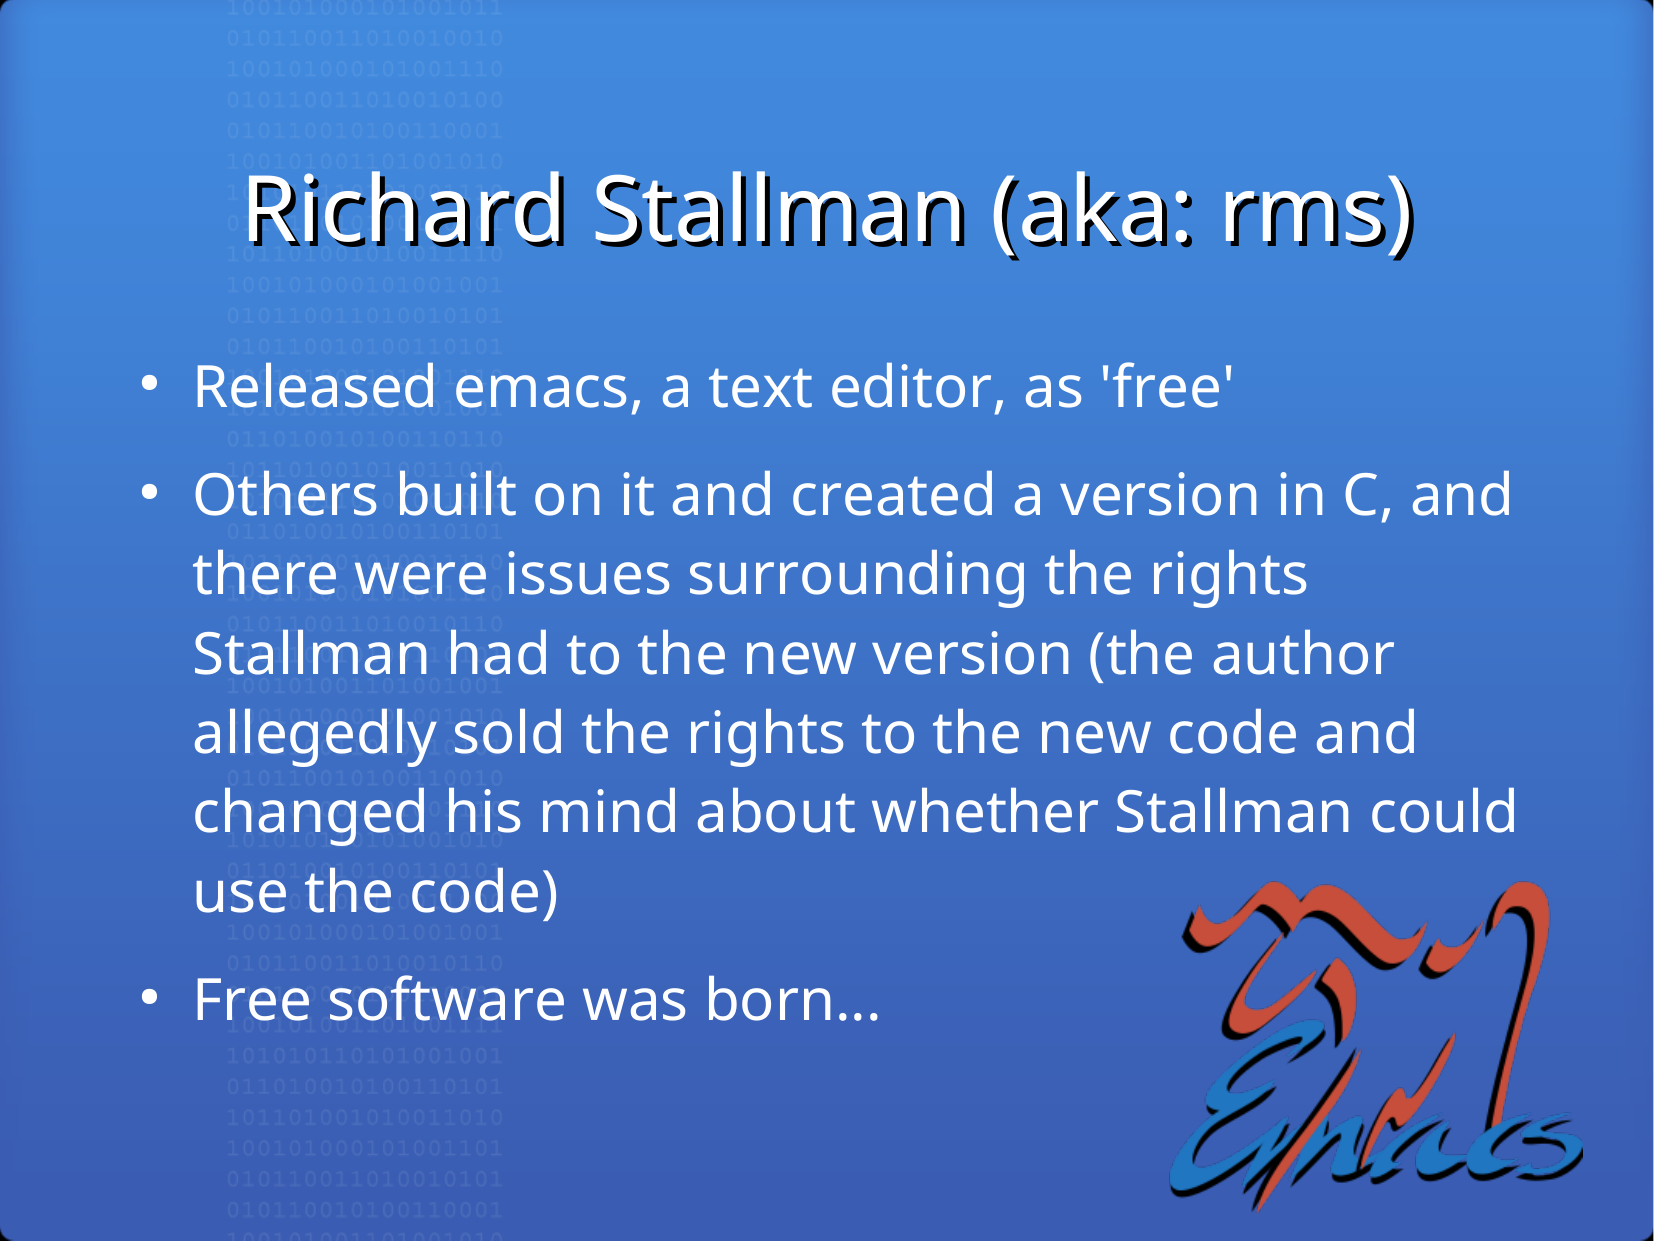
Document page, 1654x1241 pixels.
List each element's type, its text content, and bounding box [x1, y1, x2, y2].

picture [0, 0, 1654, 1241]
title Richard Stallman (aka: rms) [121, 102, 1534, 310]
list Released emacs, a text editor, as 'free' Others built on it and created a version in C, and there were issues surrounding the rights Stallman had to the new version (the author allegedly sold the rights to the new code and changed his mind about whether Stallman could use the code) Free software was born... [121, 344, 1534, 1127]
